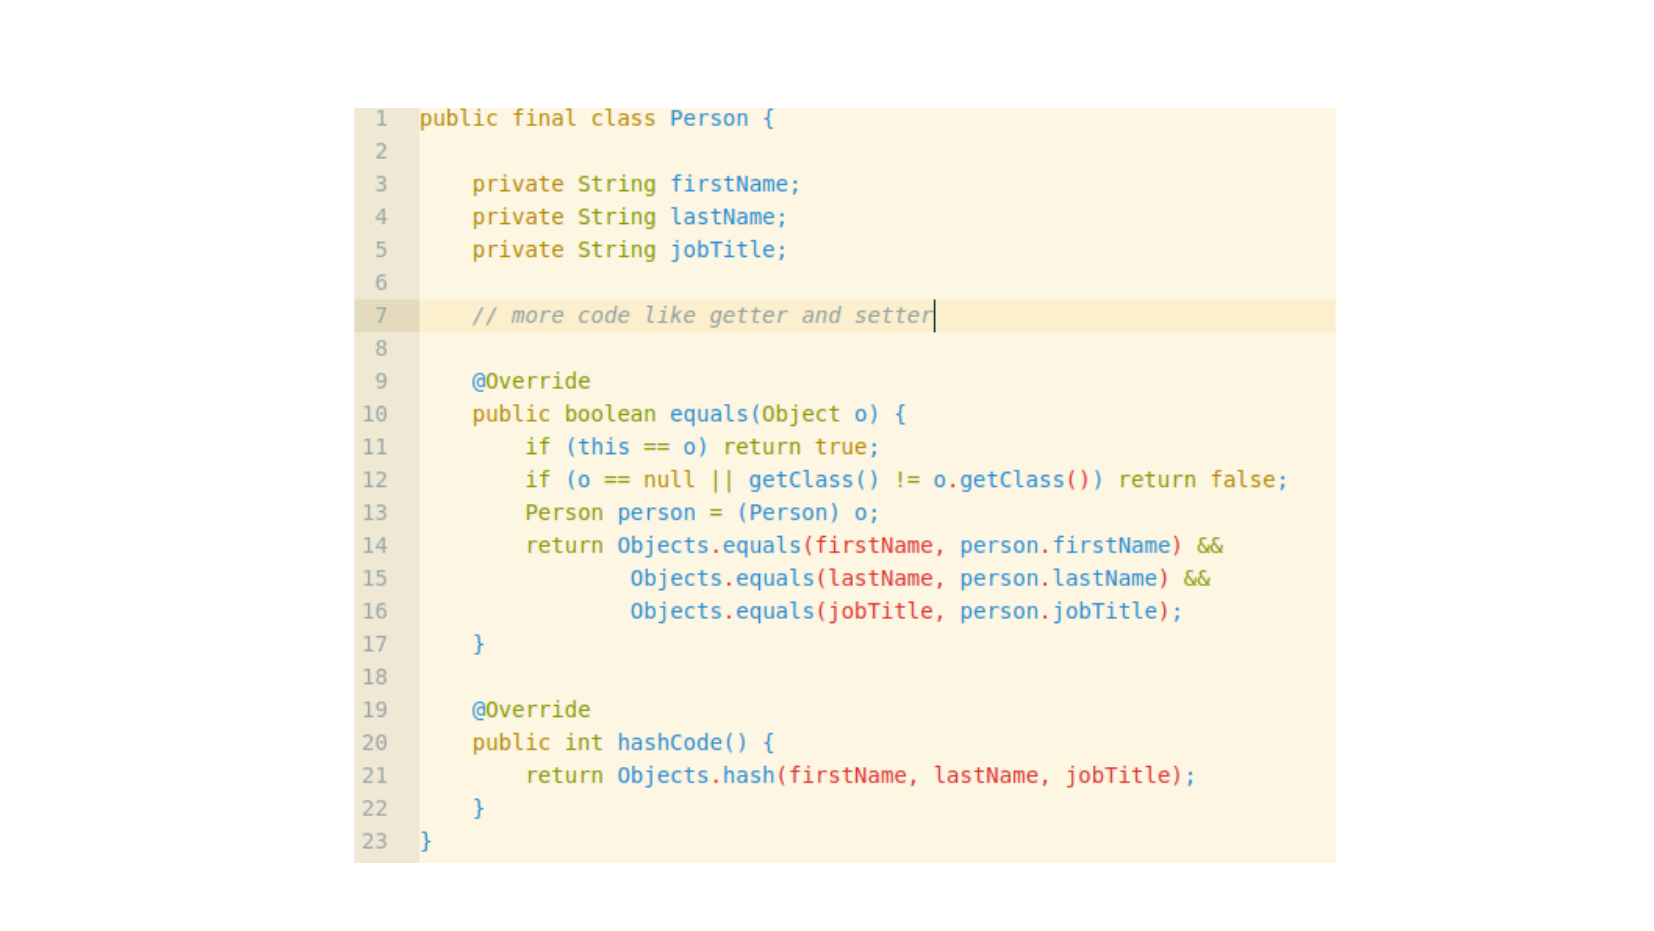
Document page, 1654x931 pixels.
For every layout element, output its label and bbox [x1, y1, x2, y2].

picture [354, 108, 1336, 863]
